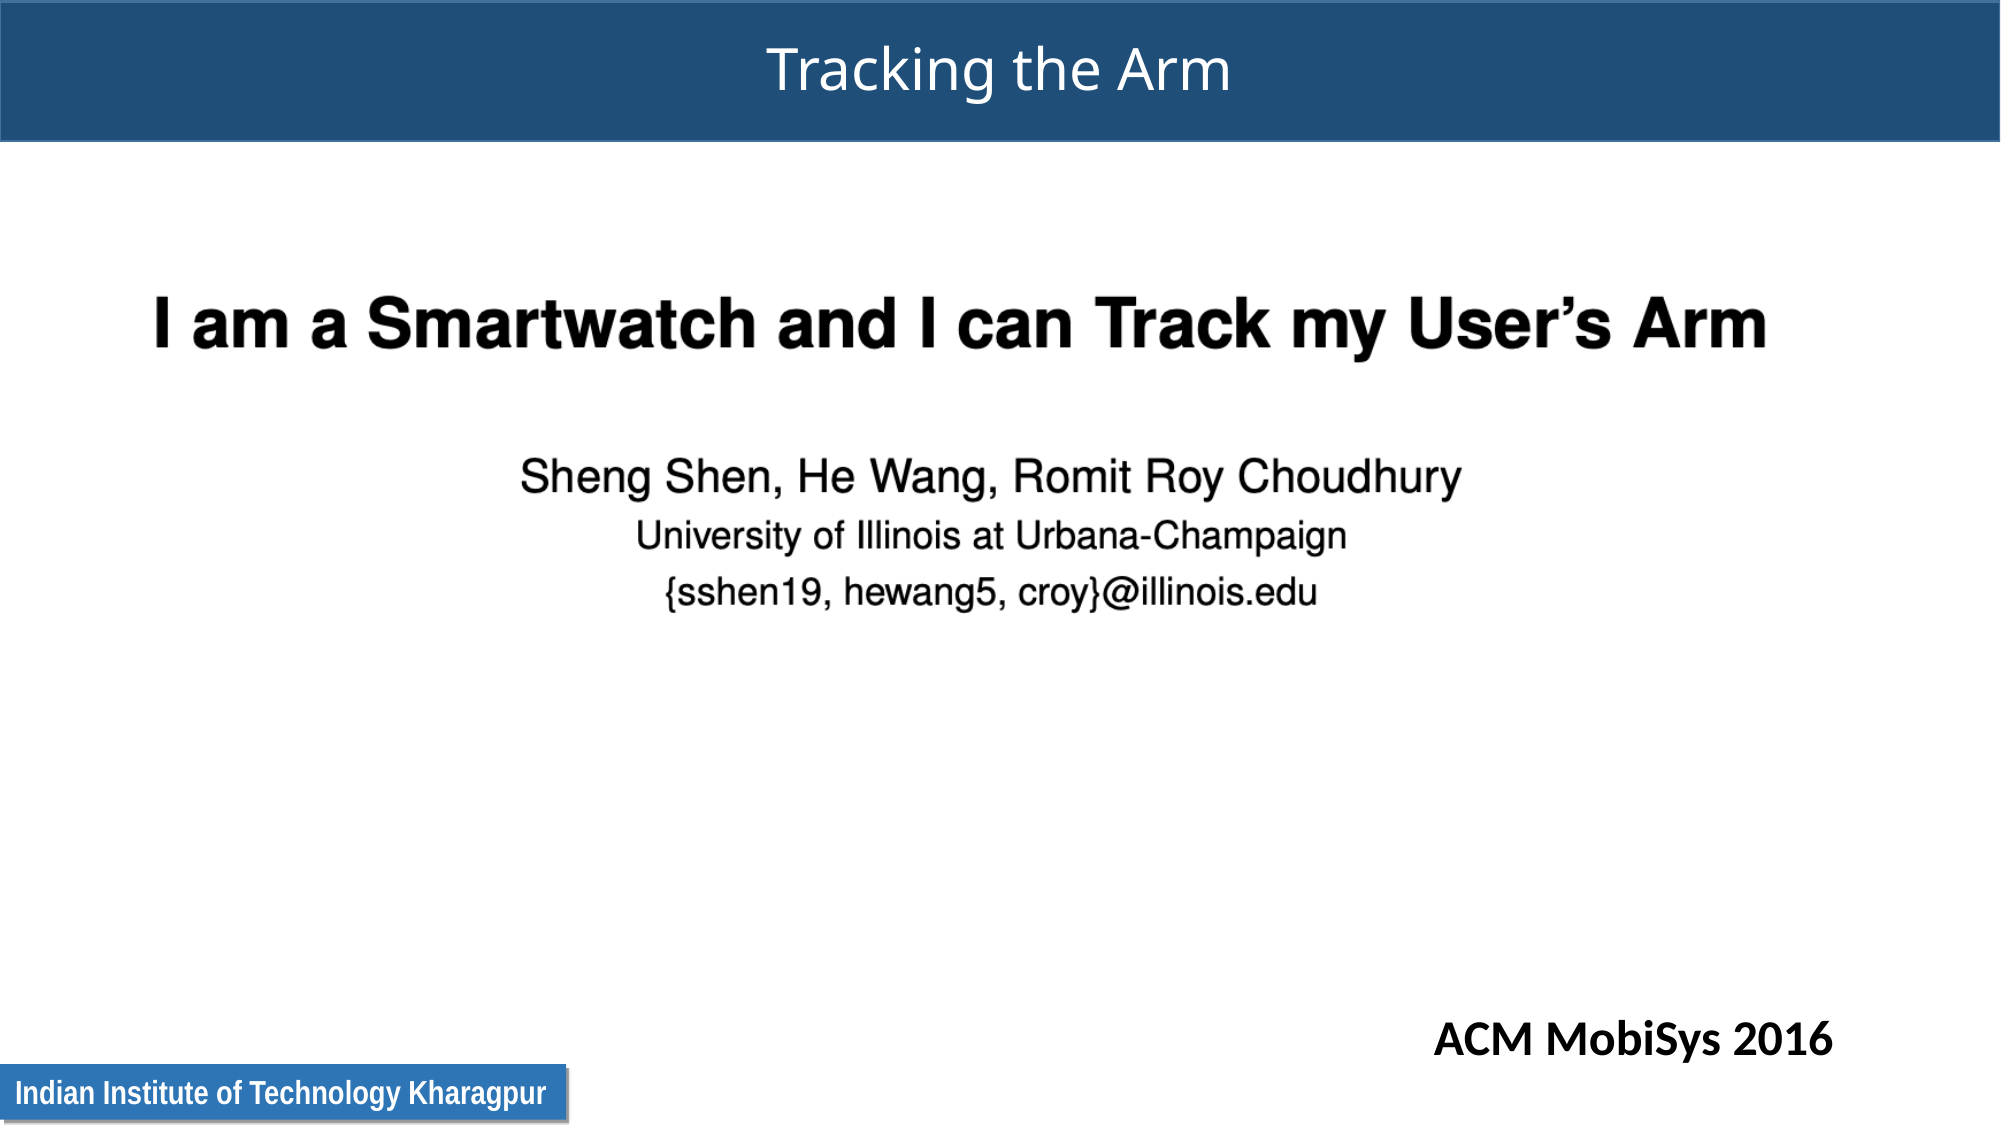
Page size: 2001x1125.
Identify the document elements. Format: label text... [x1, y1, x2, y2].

title Tracking the Arm [0, 1, 2000, 141]
text_box ACM MobiSys 2016 [1418, 997, 1994, 1074]
picture [100, 236, 1848, 669]
